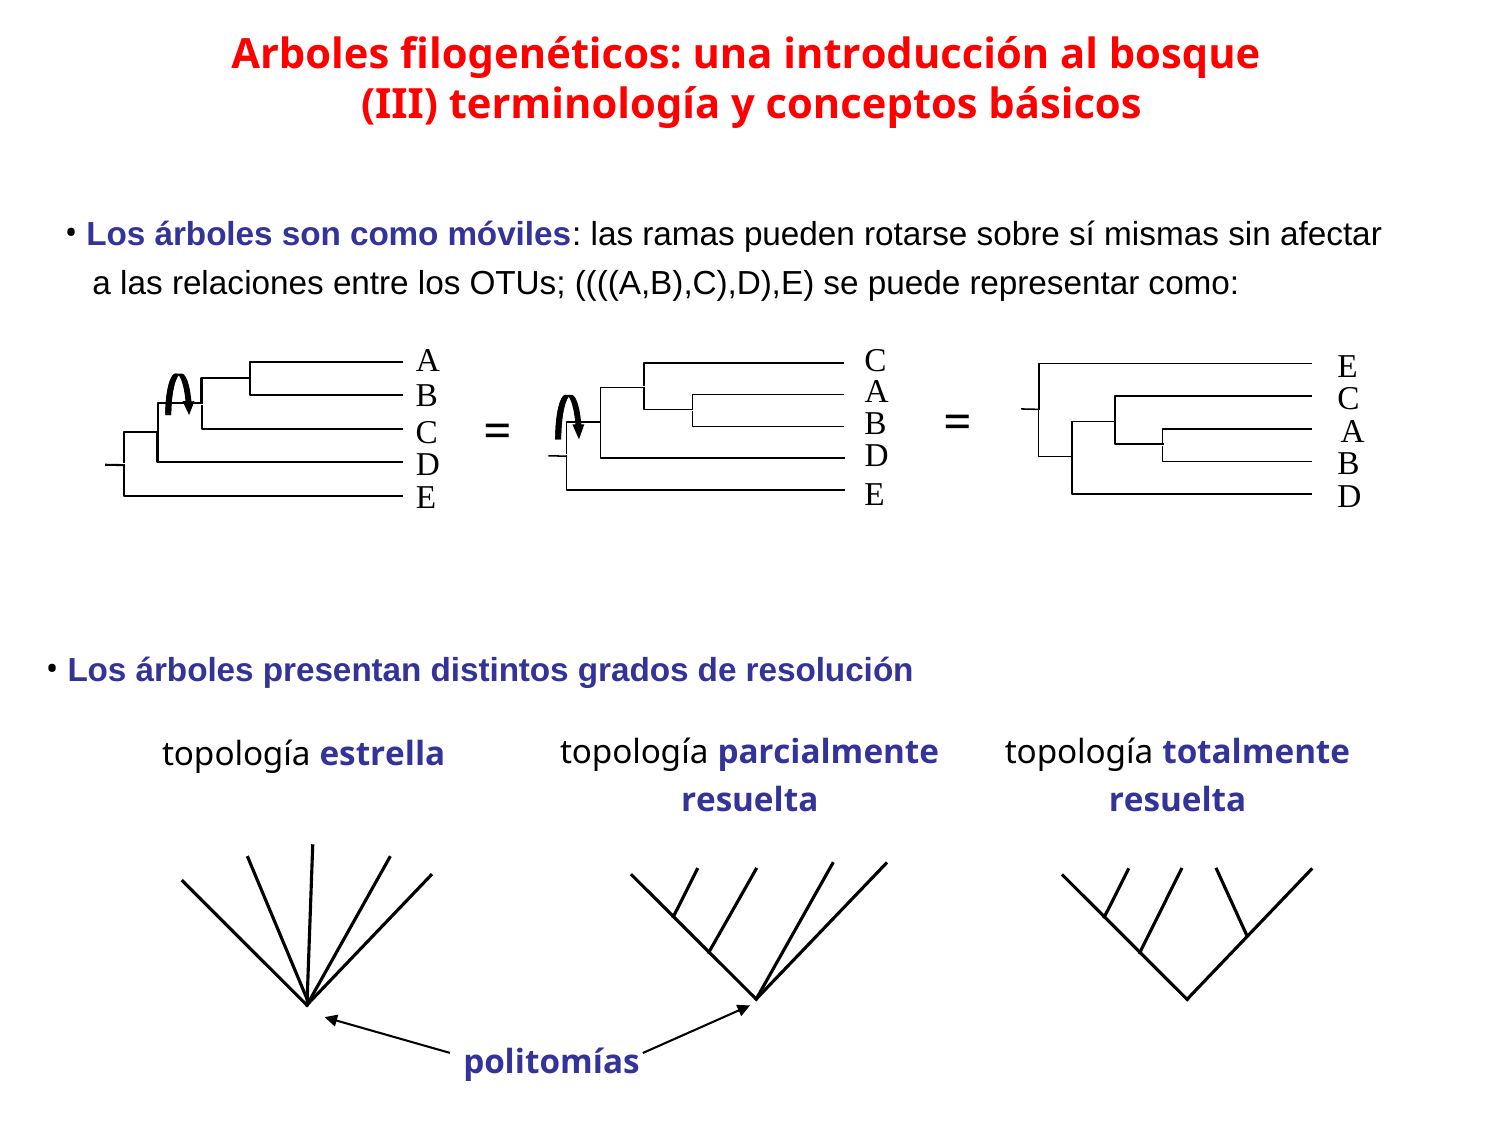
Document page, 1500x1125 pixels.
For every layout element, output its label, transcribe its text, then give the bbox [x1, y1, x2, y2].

text_box B [856, 401, 887, 432]
text_box = [929, 381, 988, 457]
text_box [555, 394, 585, 440]
text_box = [468, 391, 527, 467]
text_box B [871, 423, 881, 432]
text_box A [871, 384, 879, 393]
text_box B [407, 373, 439, 410]
text_box D [422, 455, 434, 474]
text_box Arboles filogenéticos: una introducción al bosque (III) terminología y conceptos básicos [216, 19, 1287, 135]
text_box D [1329, 474, 1362, 515]
text_box topología estrella [147, 716, 461, 781]
text_box Los árboles presentan distintos grados de resolución [31, 632, 930, 696]
text_box A [1340, 409, 1365, 449]
text_box topología totalmente resuelta [990, 714, 1366, 827]
text_box A [407, 338, 440, 379]
text_box E [856, 472, 885, 513]
text_box C [407, 410, 439, 442]
text_box A [1347, 424, 1355, 433]
text_box D [856, 432, 889, 473]
text_box A [1345, 434, 1357, 441]
text_box C [1328, 376, 1360, 417]
text_box B [1344, 463, 1354, 473]
text_box A [856, 369, 889, 410]
text_box A [869, 394, 881, 401]
text_box B [871, 414, 880, 422]
text_box B [1328, 441, 1360, 482]
text_box B [1344, 454, 1353, 462]
text_box politomías [448, 1024, 655, 1089]
text_box Los árboles son como móviles: las ramas pueden rotarse sobre sí mismas sin afectar a las relaciones entre los OTUs; ((((A,B),C),D),E) se puede representar como: [50, 194, 1398, 310]
text_box E [1329, 343, 1358, 376]
text_box topología parcialmente resuelta [545, 714, 955, 827]
text_box D [407, 442, 440, 483]
text_box E [407, 475, 437, 516]
text_box [165, 373, 195, 416]
text_box C [856, 337, 887, 369]
